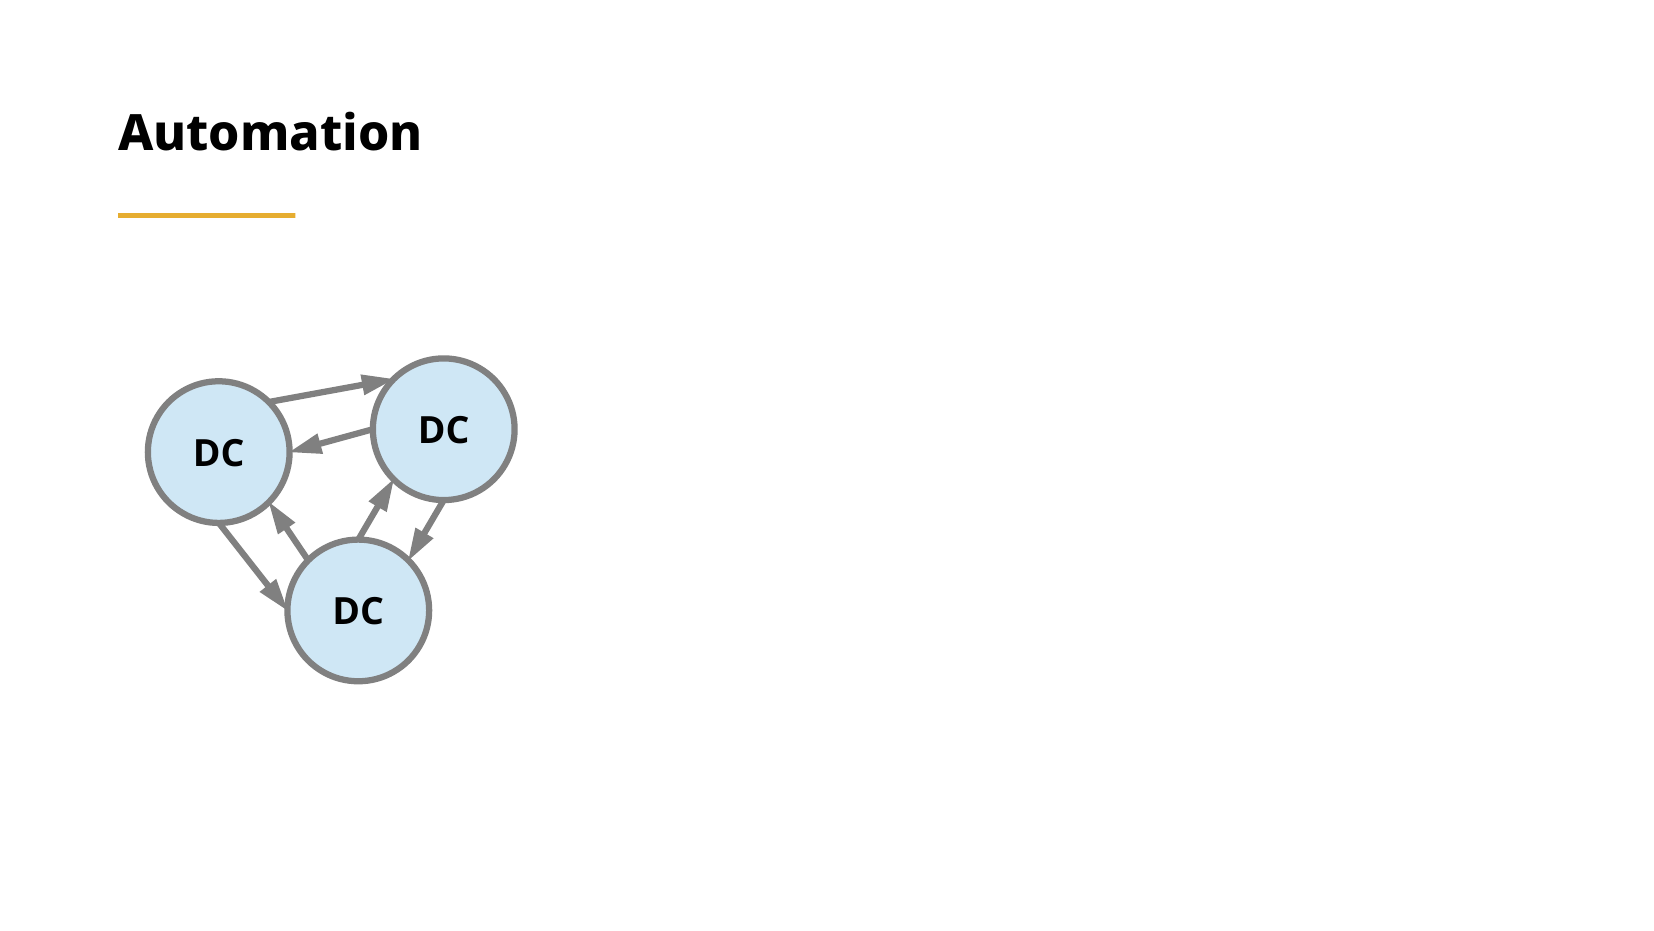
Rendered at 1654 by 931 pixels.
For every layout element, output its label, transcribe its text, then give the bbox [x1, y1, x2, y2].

text_box DC [147, 381, 290, 523]
title Automation [118, 94, 1536, 166]
text_box DC [372, 358, 515, 501]
text_box DC [287, 539, 430, 682]
